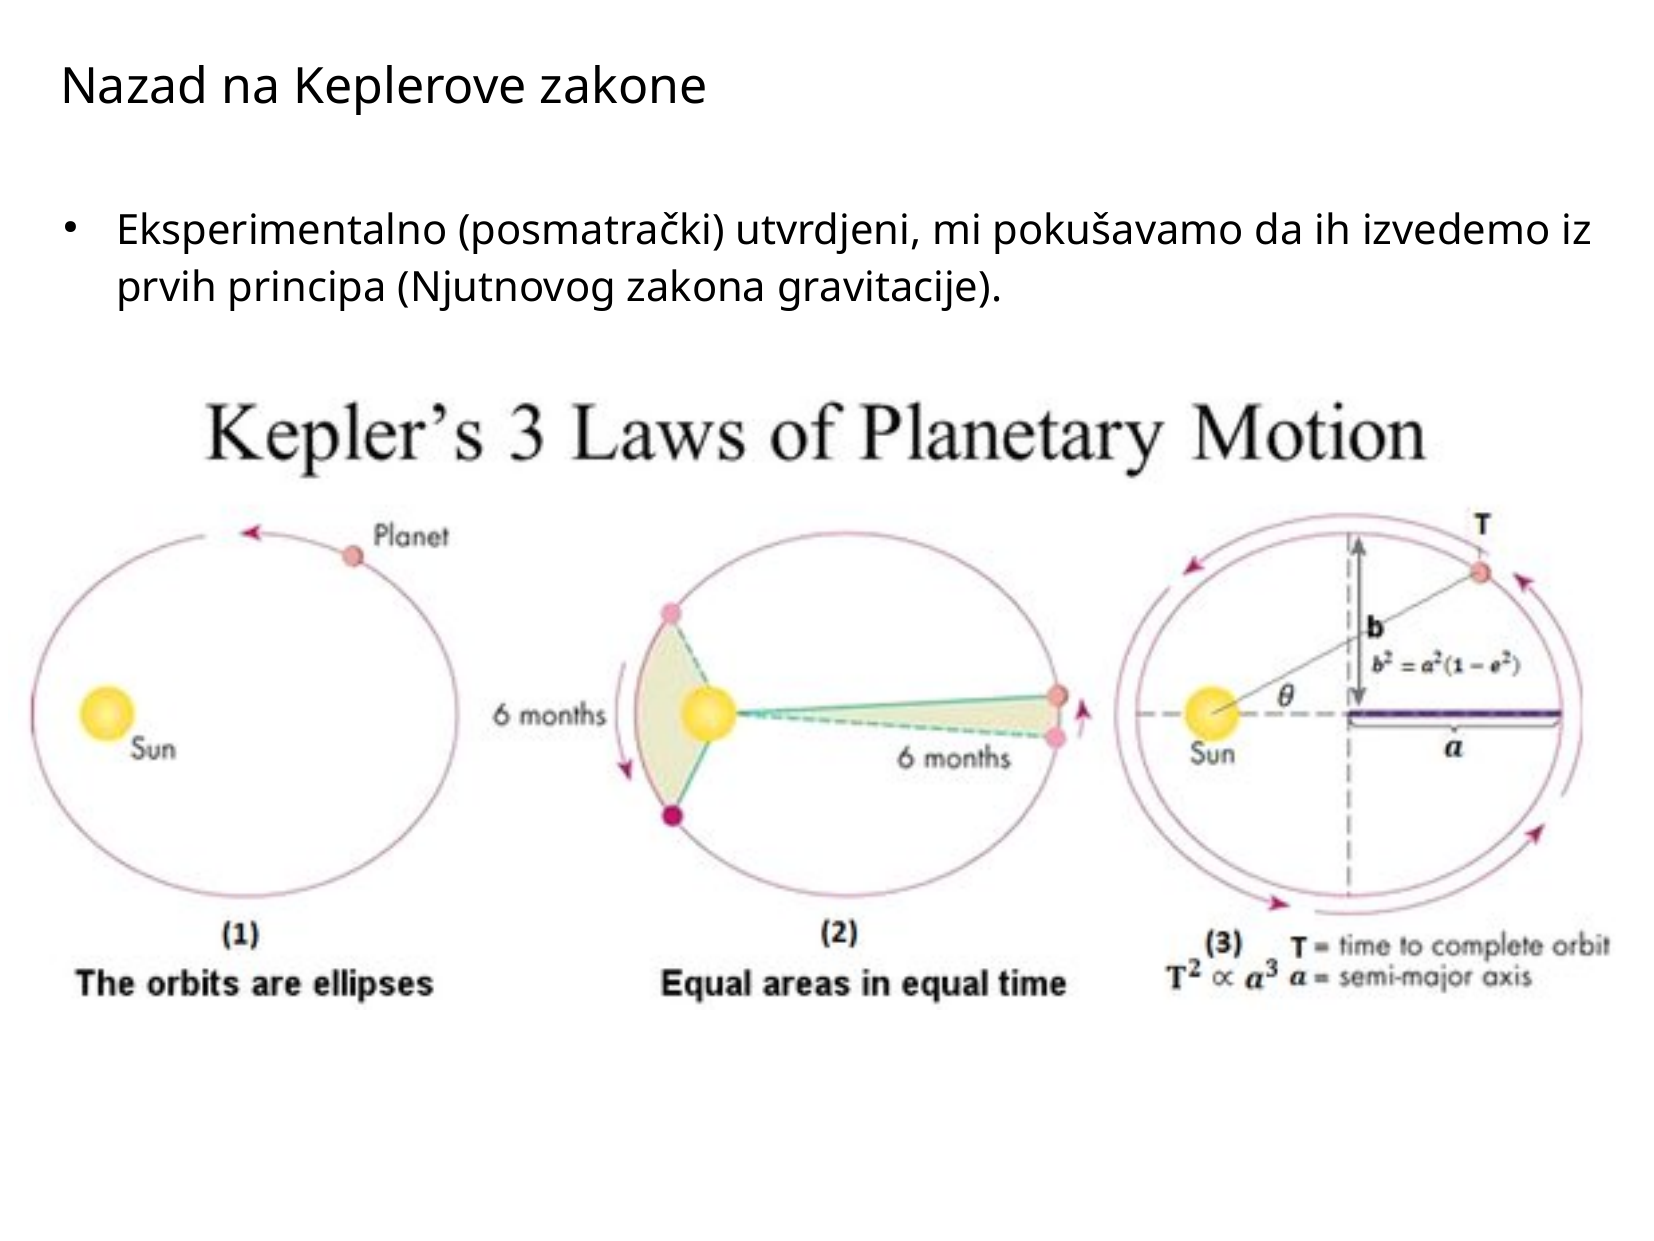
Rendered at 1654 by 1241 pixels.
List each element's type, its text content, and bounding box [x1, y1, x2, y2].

list Eksperimentalno (posmatrački) utvrdjeni, mi pokušavamo da ih izvedemo iz prvih principa (Njutnovog zakona gravitacije). [45, 199, 1635, 1173]
picture [8, 377, 1621, 1010]
title Nazad na Keplerove zakone [59, 17, 1648, 150]
